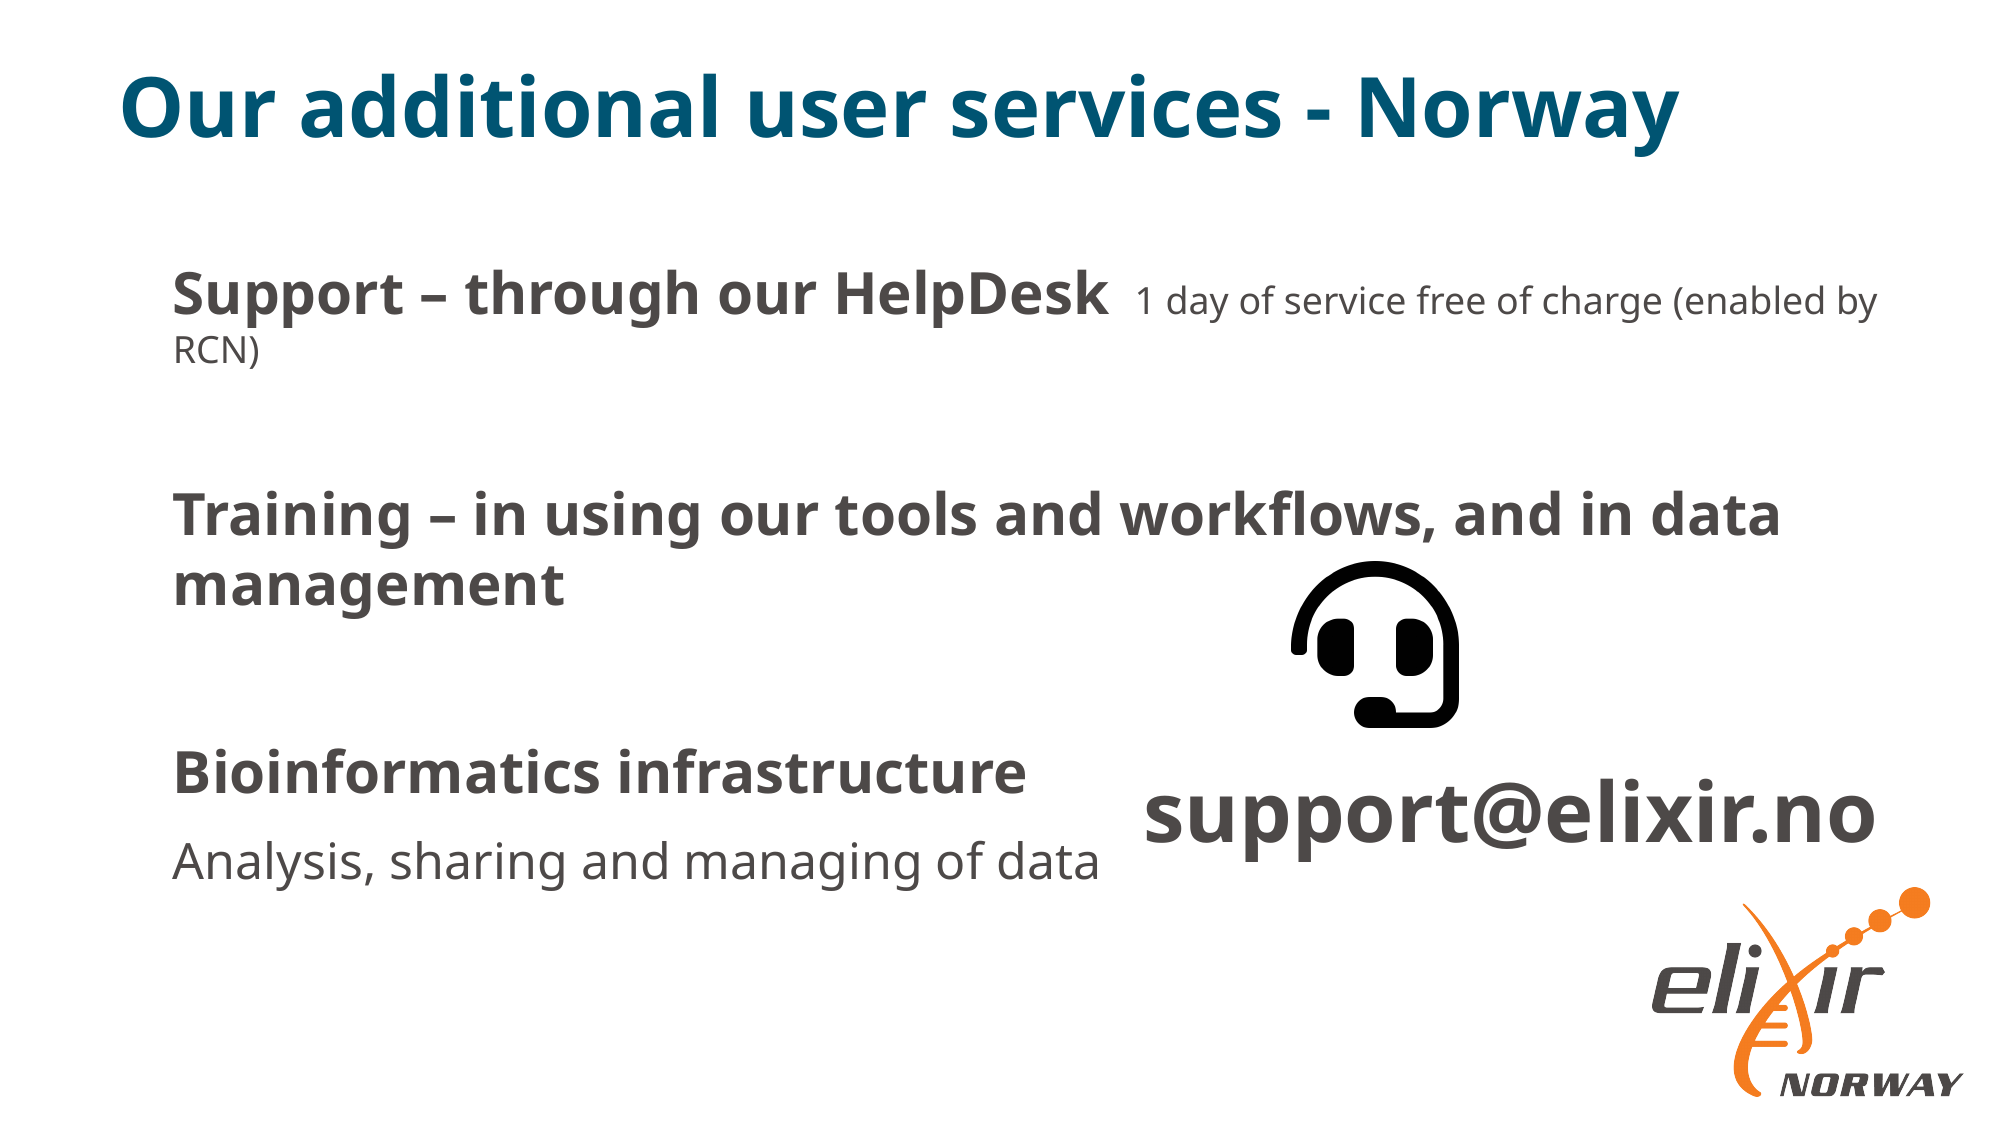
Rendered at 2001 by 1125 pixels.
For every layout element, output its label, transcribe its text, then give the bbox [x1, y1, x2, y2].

picture [1291, 561, 1459, 729]
text_box support@elixir.no [1128, 745, 1938, 880]
list Support – through our HelpDesk 1 day of service free of charge (enabled by RCN) Training – in using our tools and workflows, and in data management Bioinformatics infrastructure Analysis, sharing and managing of data [116, 256, 1901, 970]
title Our additional user services - Norway [118, 54, 1902, 161]
picture [1652, 887, 1964, 1097]
